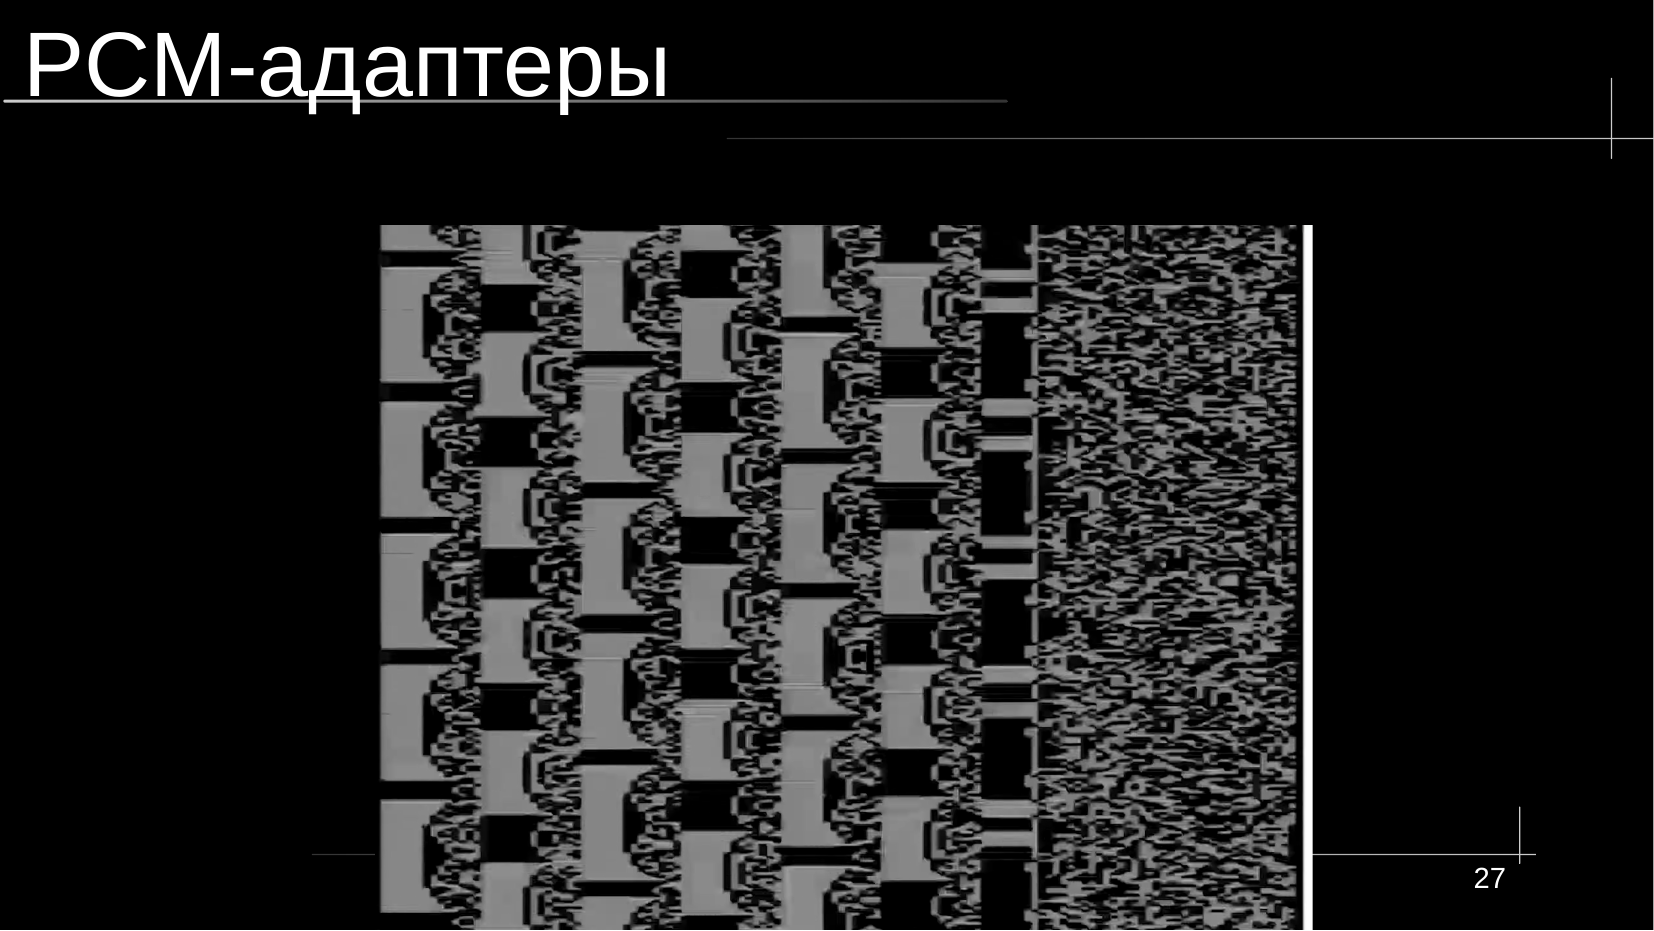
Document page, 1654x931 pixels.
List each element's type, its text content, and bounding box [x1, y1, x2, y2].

title PCM-адаптеры [23, 11, 1589, 119]
picture [375, 225, 1313, 930]
